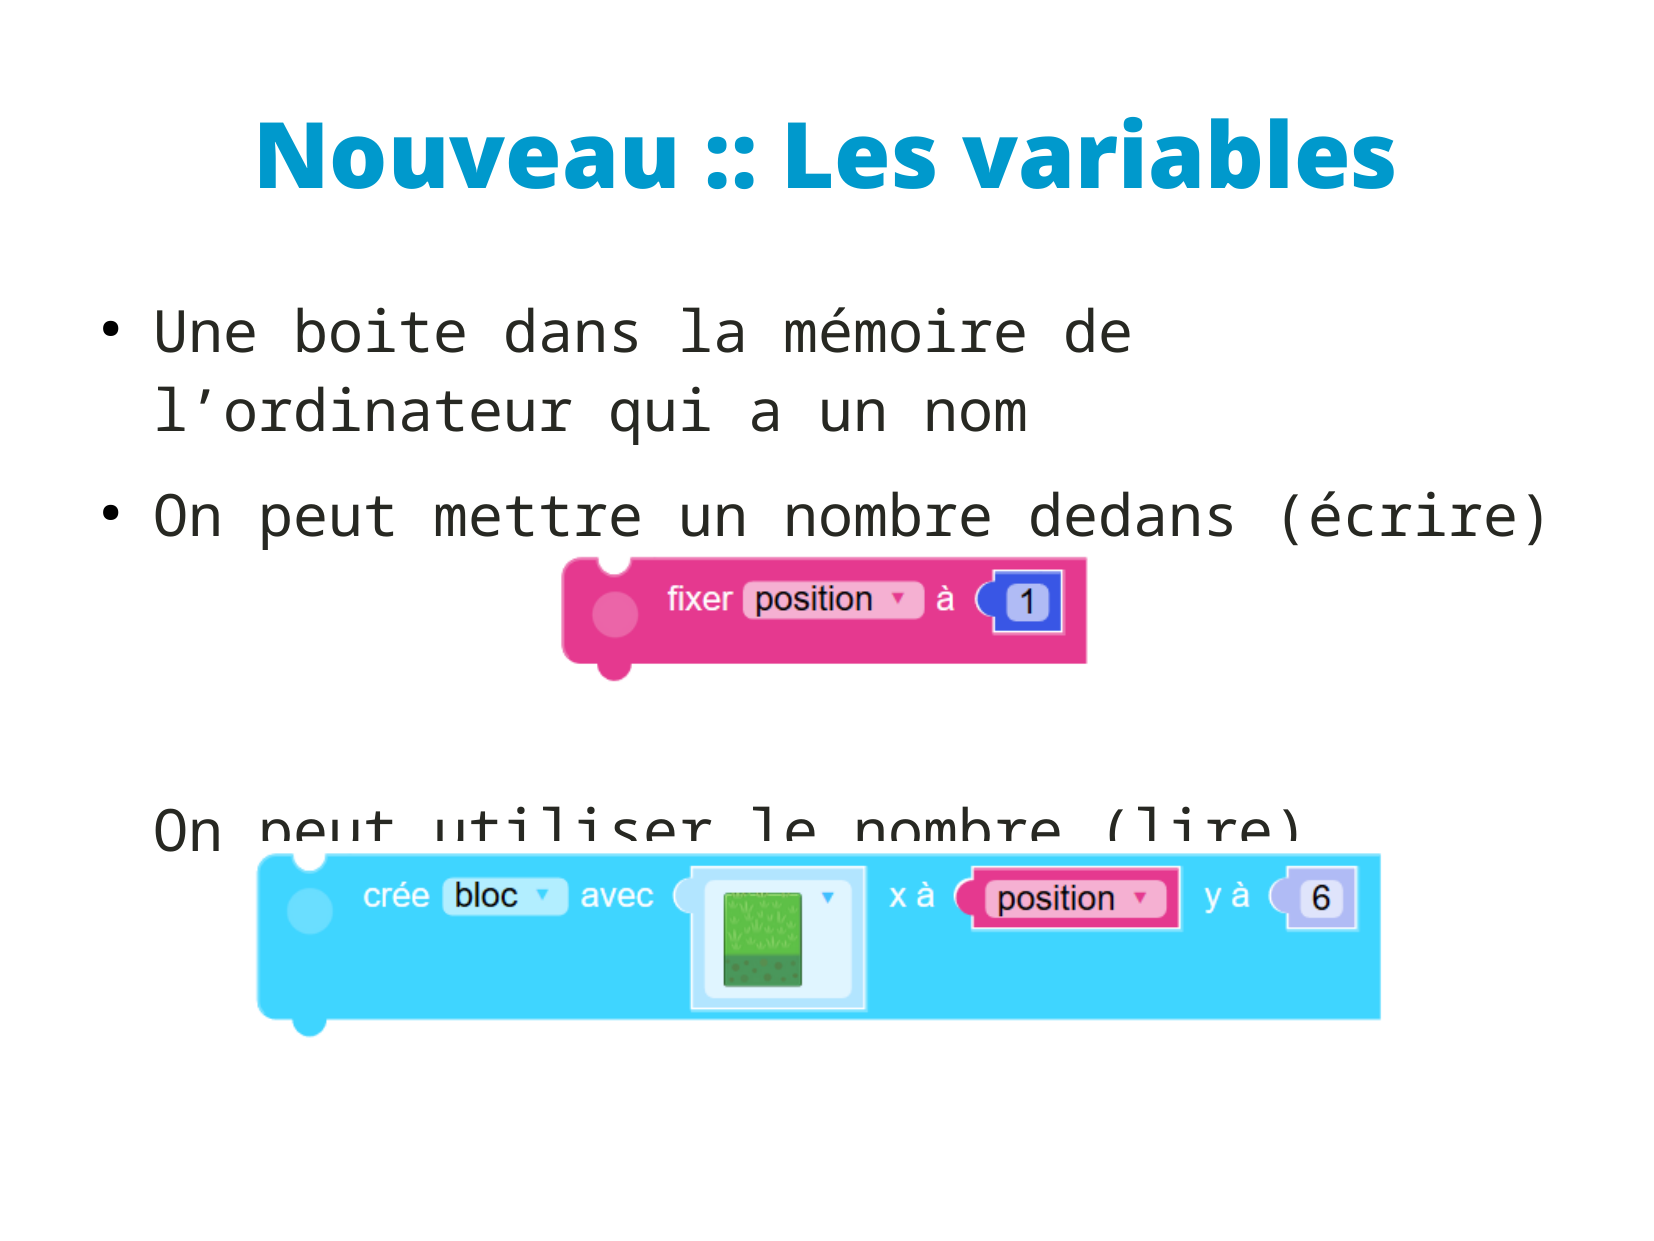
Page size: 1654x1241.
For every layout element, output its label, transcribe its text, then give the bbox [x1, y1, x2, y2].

picture [549, 540, 1105, 697]
title Nouveau :: Les variables [82, 49, 1571, 257]
list Une boite dans la mémoire de l’ordinateur qui a un nom On peut mettre un nombre dedans (écrire) On peut utiliser le nombre (lire) [82, 290, 1571, 1010]
picture [250, 841, 1403, 1052]
